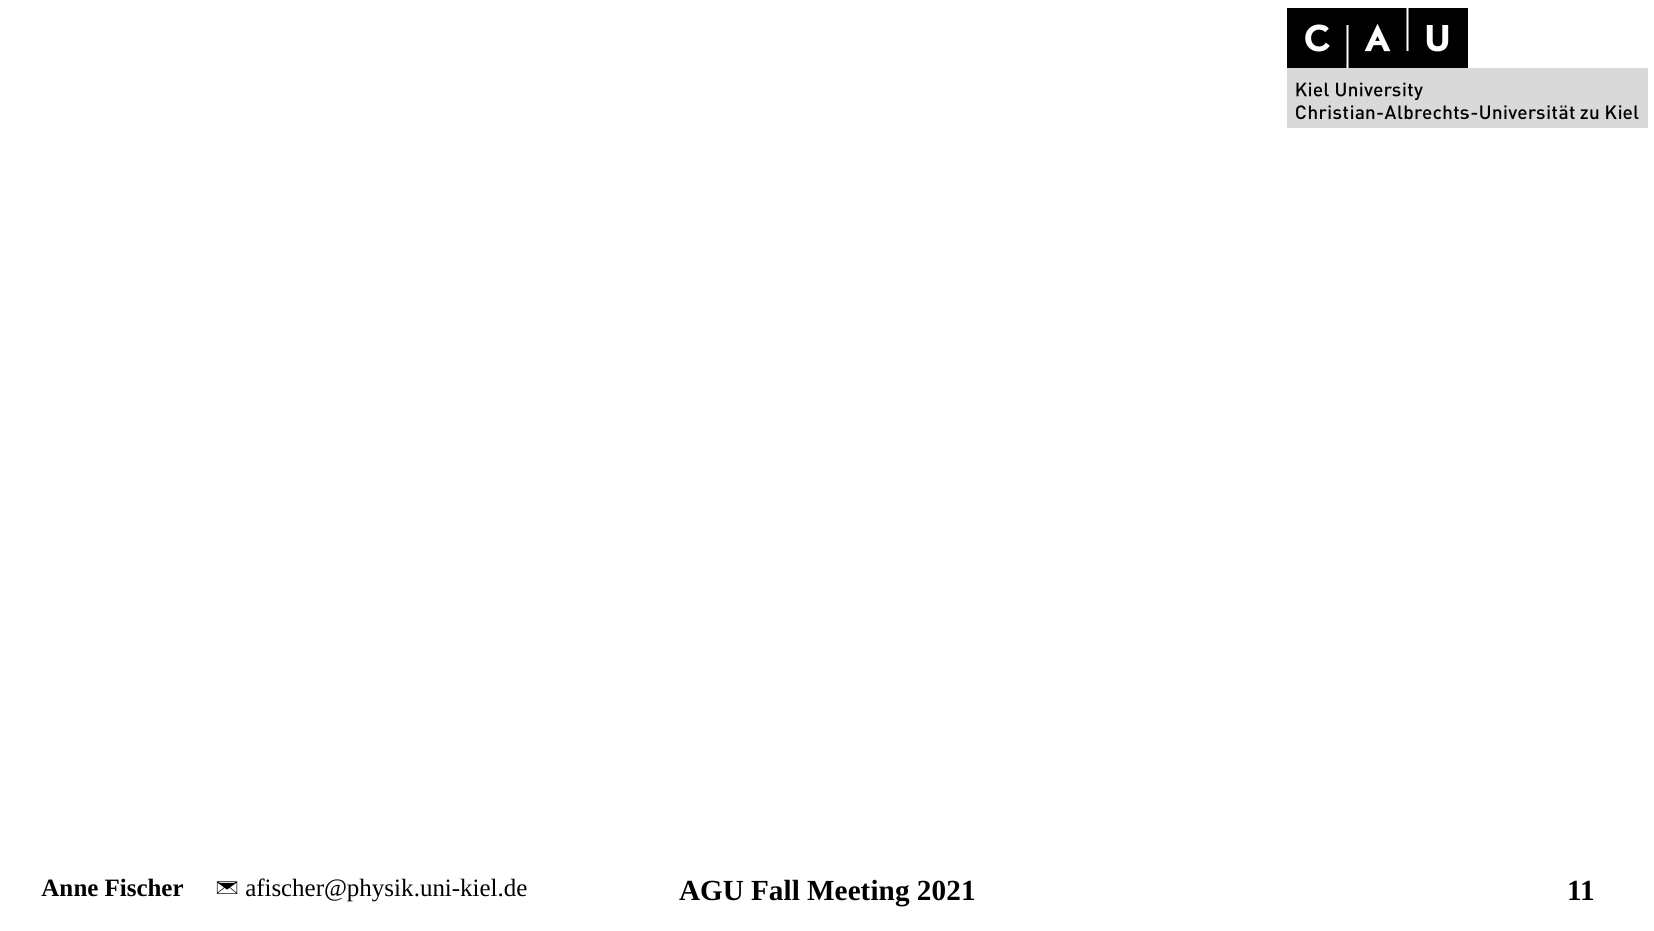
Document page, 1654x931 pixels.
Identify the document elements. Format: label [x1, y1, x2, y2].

picture [1287, 8, 1648, 128]
